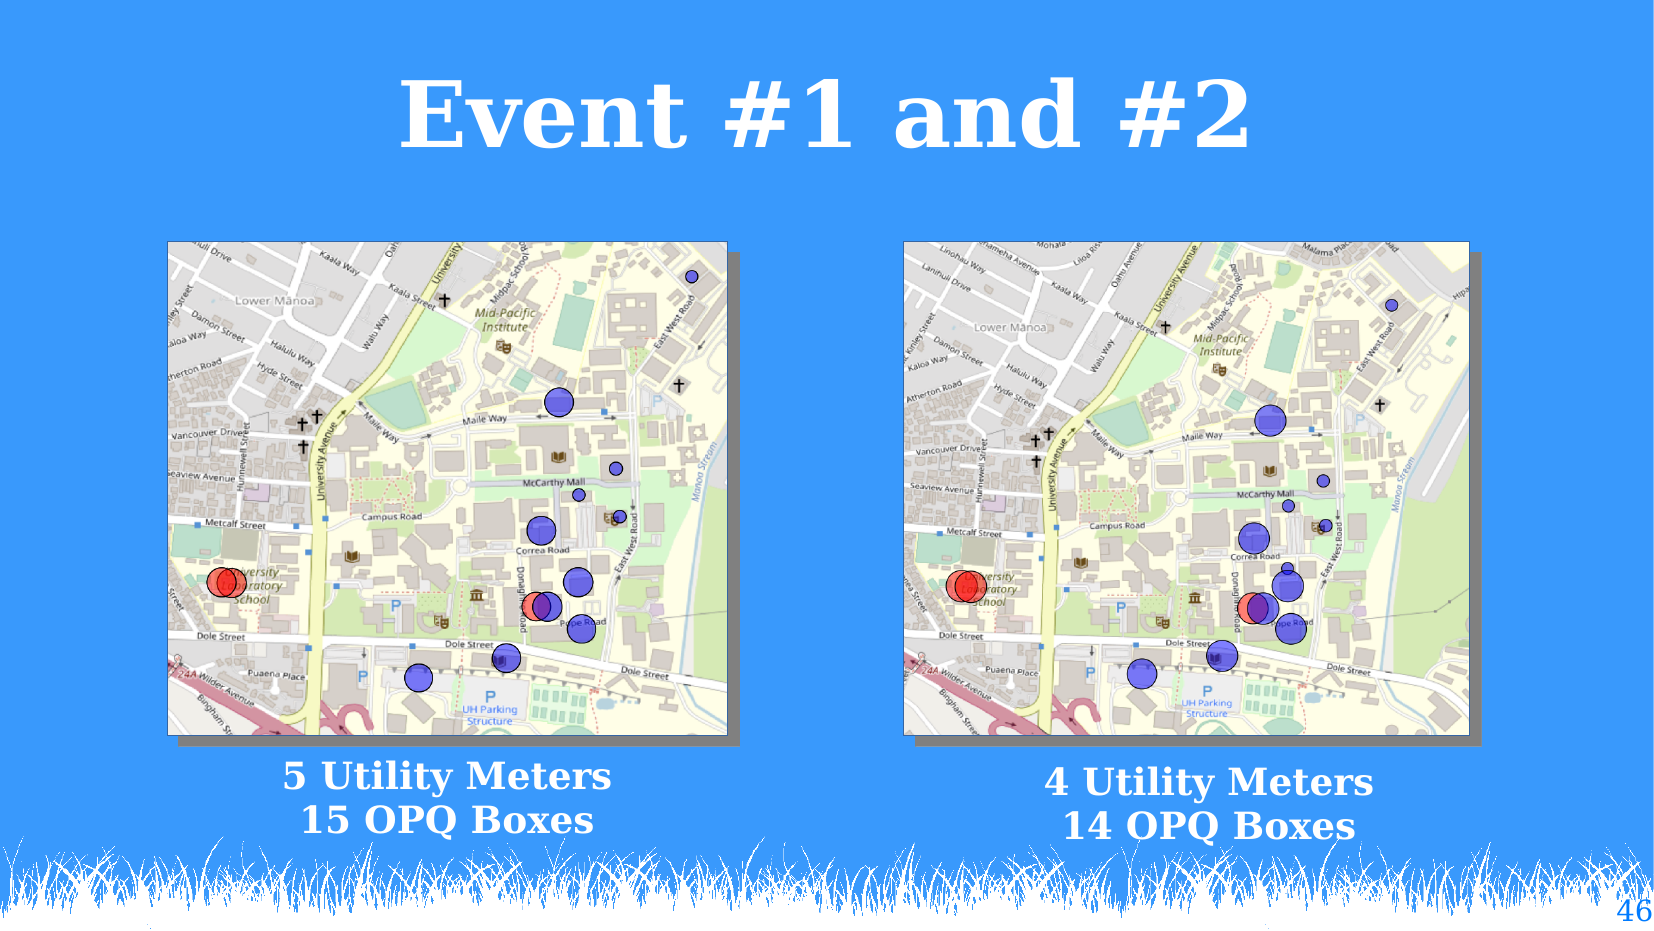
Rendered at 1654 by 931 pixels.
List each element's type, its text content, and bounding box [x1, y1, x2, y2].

title Event #1 and #2 [82, 37, 1571, 193]
text_box 4 Utility Meters 14 OPQ Boxes [1021, 753, 1397, 857]
picture [0, 0, 1654, 931]
text_box 5 Utility Meters 15 OPQ Boxes [259, 747, 635, 851]
